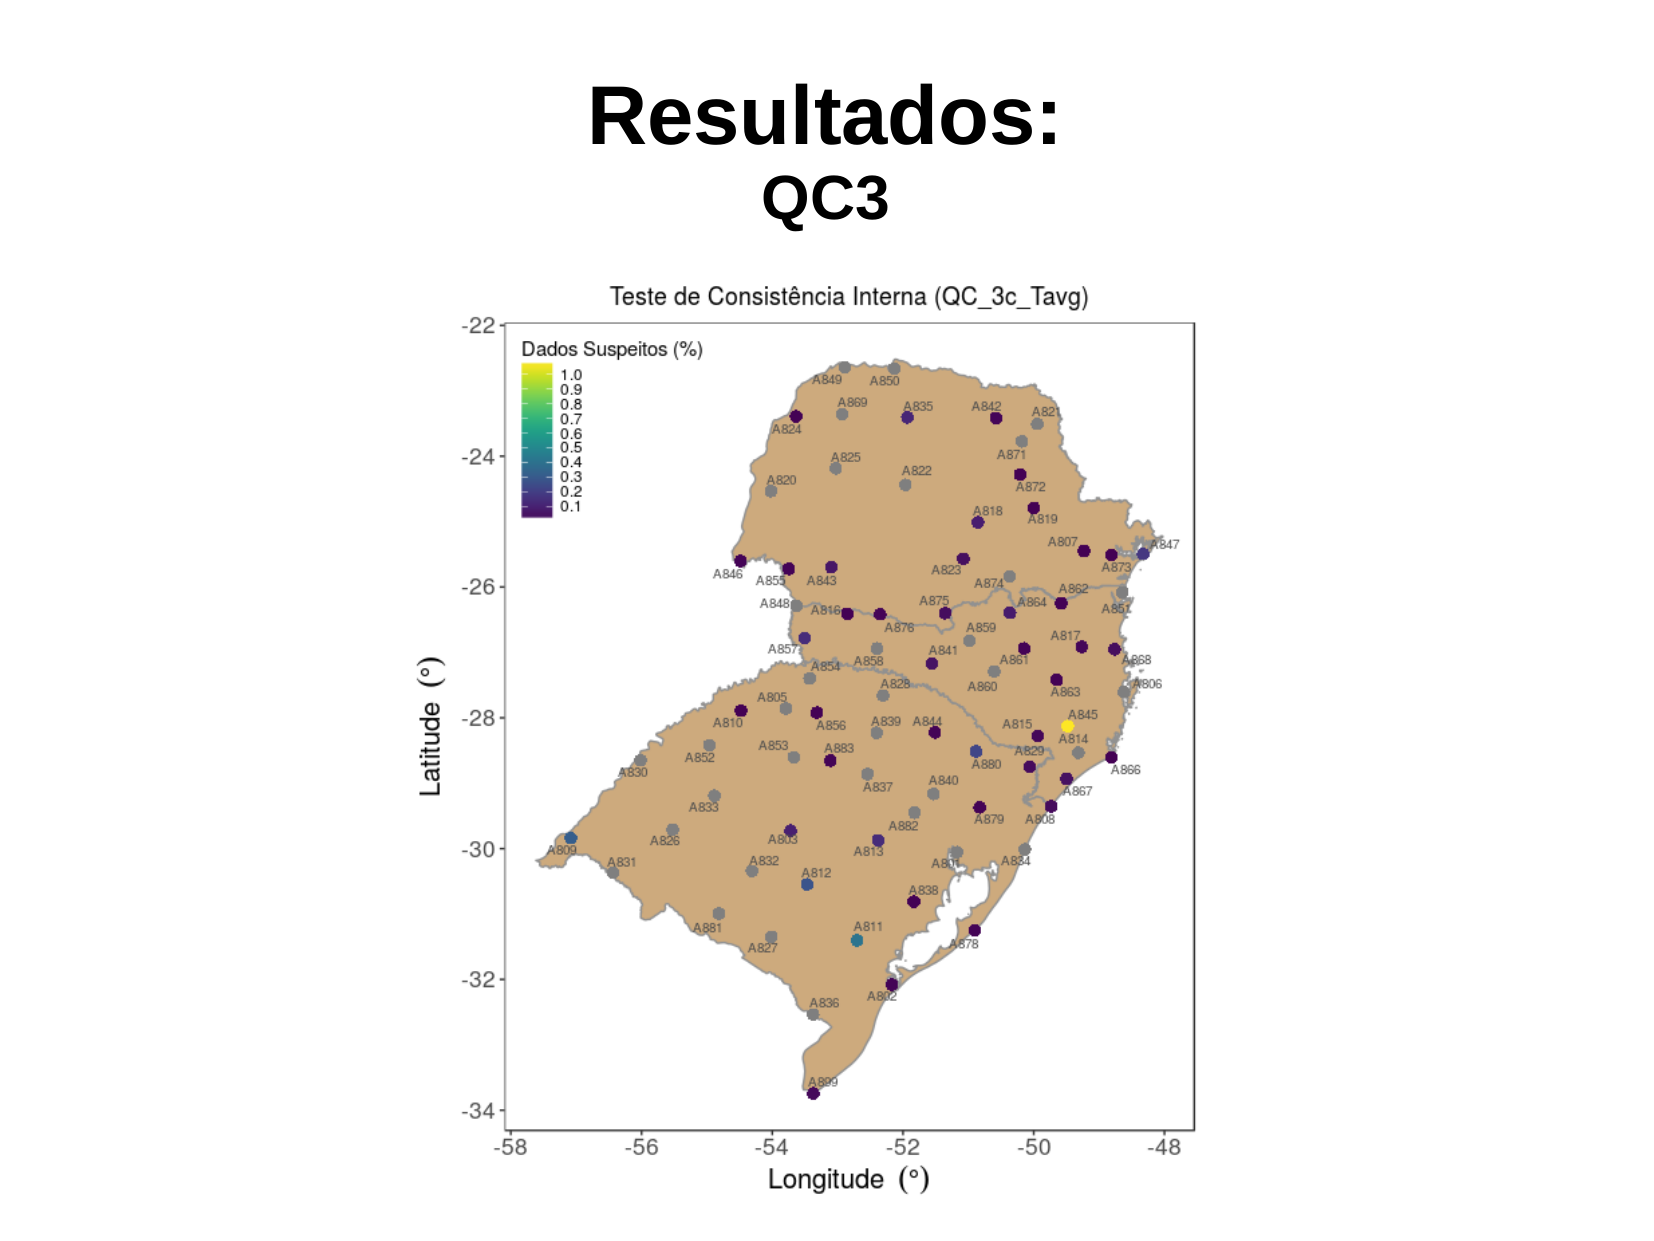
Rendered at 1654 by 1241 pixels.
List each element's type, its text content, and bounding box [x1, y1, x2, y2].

text_box Resultados: QC3 [82, 49, 1569, 255]
picture [404, 277, 1215, 1210]
